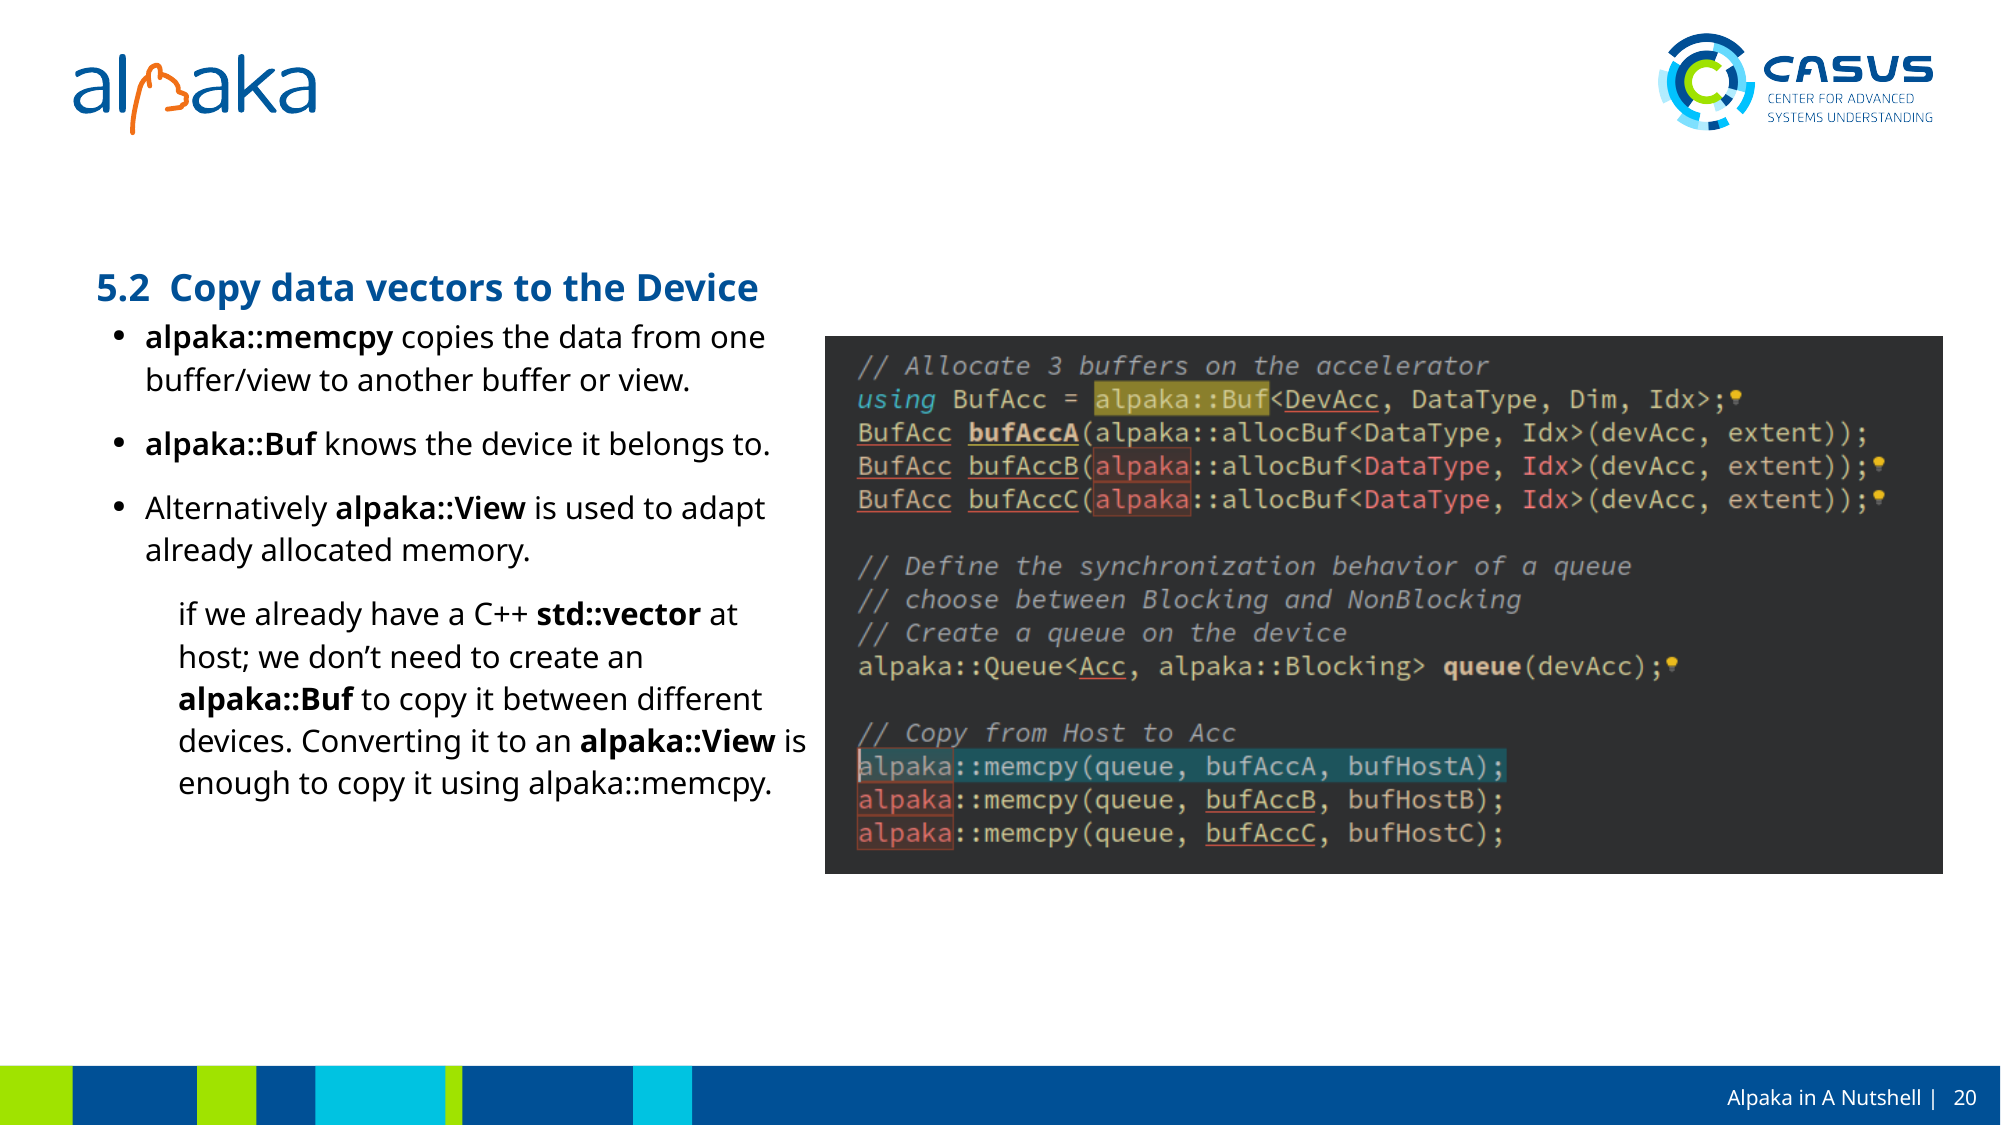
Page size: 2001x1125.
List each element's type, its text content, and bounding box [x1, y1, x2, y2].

picture [72, 53, 317, 136]
picture [825, 336, 1943, 875]
picture [1658, 33, 1933, 131]
list alpaka::memcpy copies the data from one buffer/view to another buffer or view. alpaka::Buf knows the device it belongs to. Alternatively alpaka::View is used to adapt already allocated memory. if we already have a C++ std::vector at host; we don’t need to create an alpaka::Buf to copy it between different devices. Converting it to an alpaka::View is enough to copy it using alpaka::memcpy. [112, 273, 808, 851]
list 5.2 Copy data vectors to the Device [96, 159, 774, 703]
